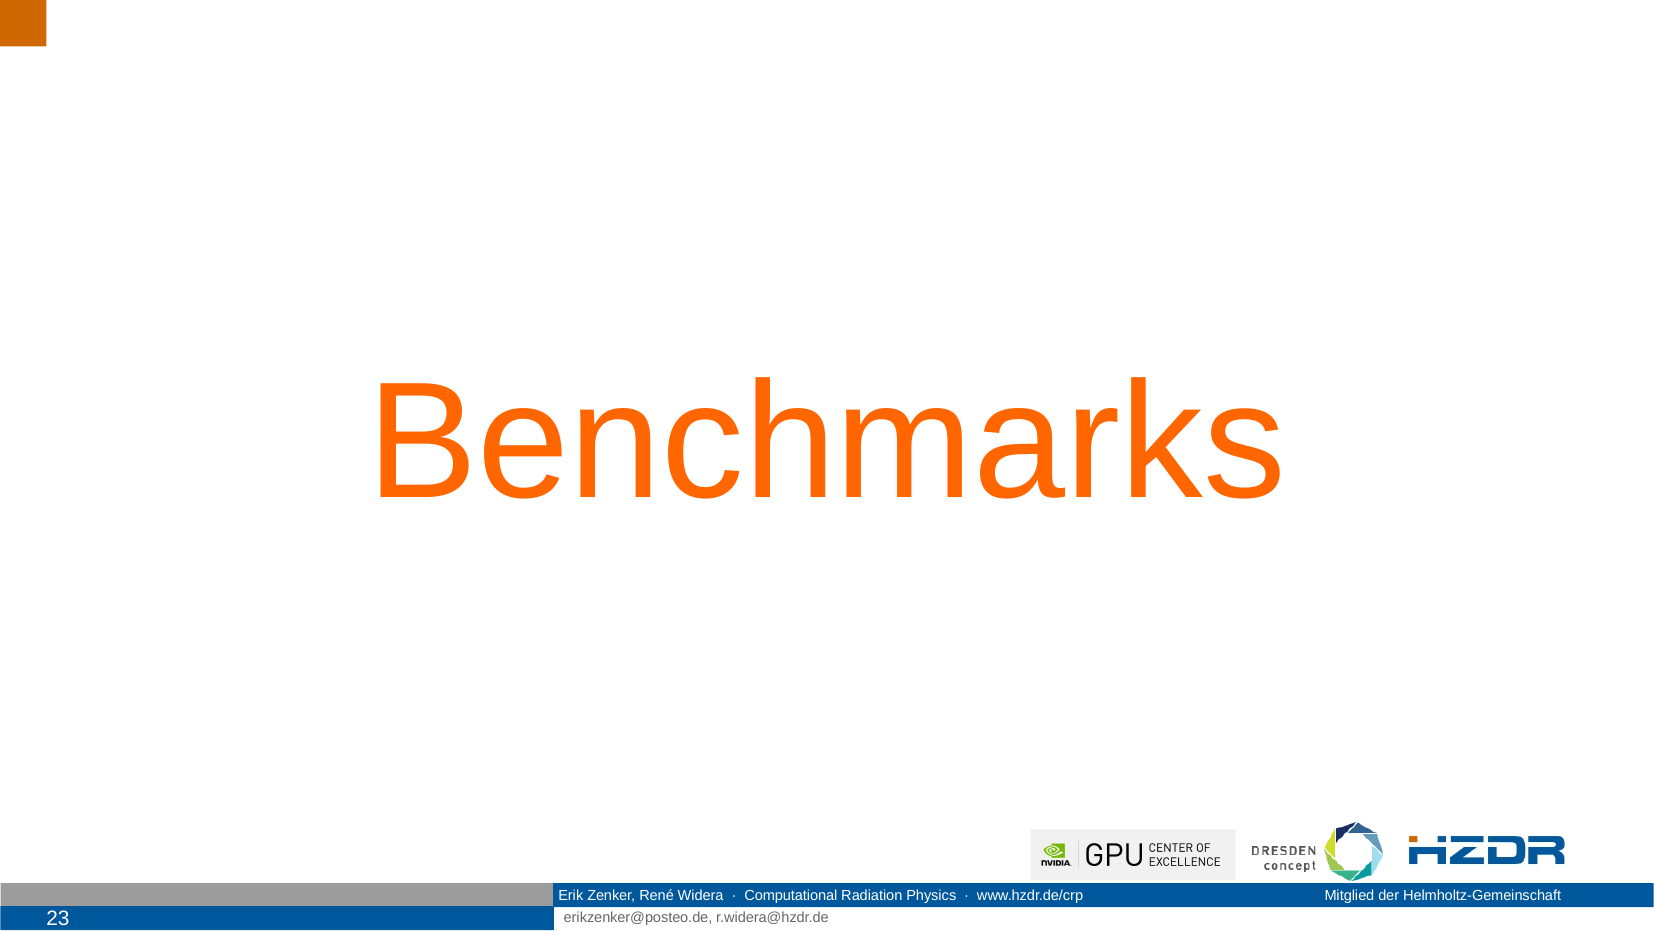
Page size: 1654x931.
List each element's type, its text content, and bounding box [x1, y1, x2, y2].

picture [1017, 815, 1249, 894]
picture [1252, 822, 1383, 881]
subtitle Benchmarks [82, 196, 1571, 684]
picture [1386, 819, 1582, 881]
